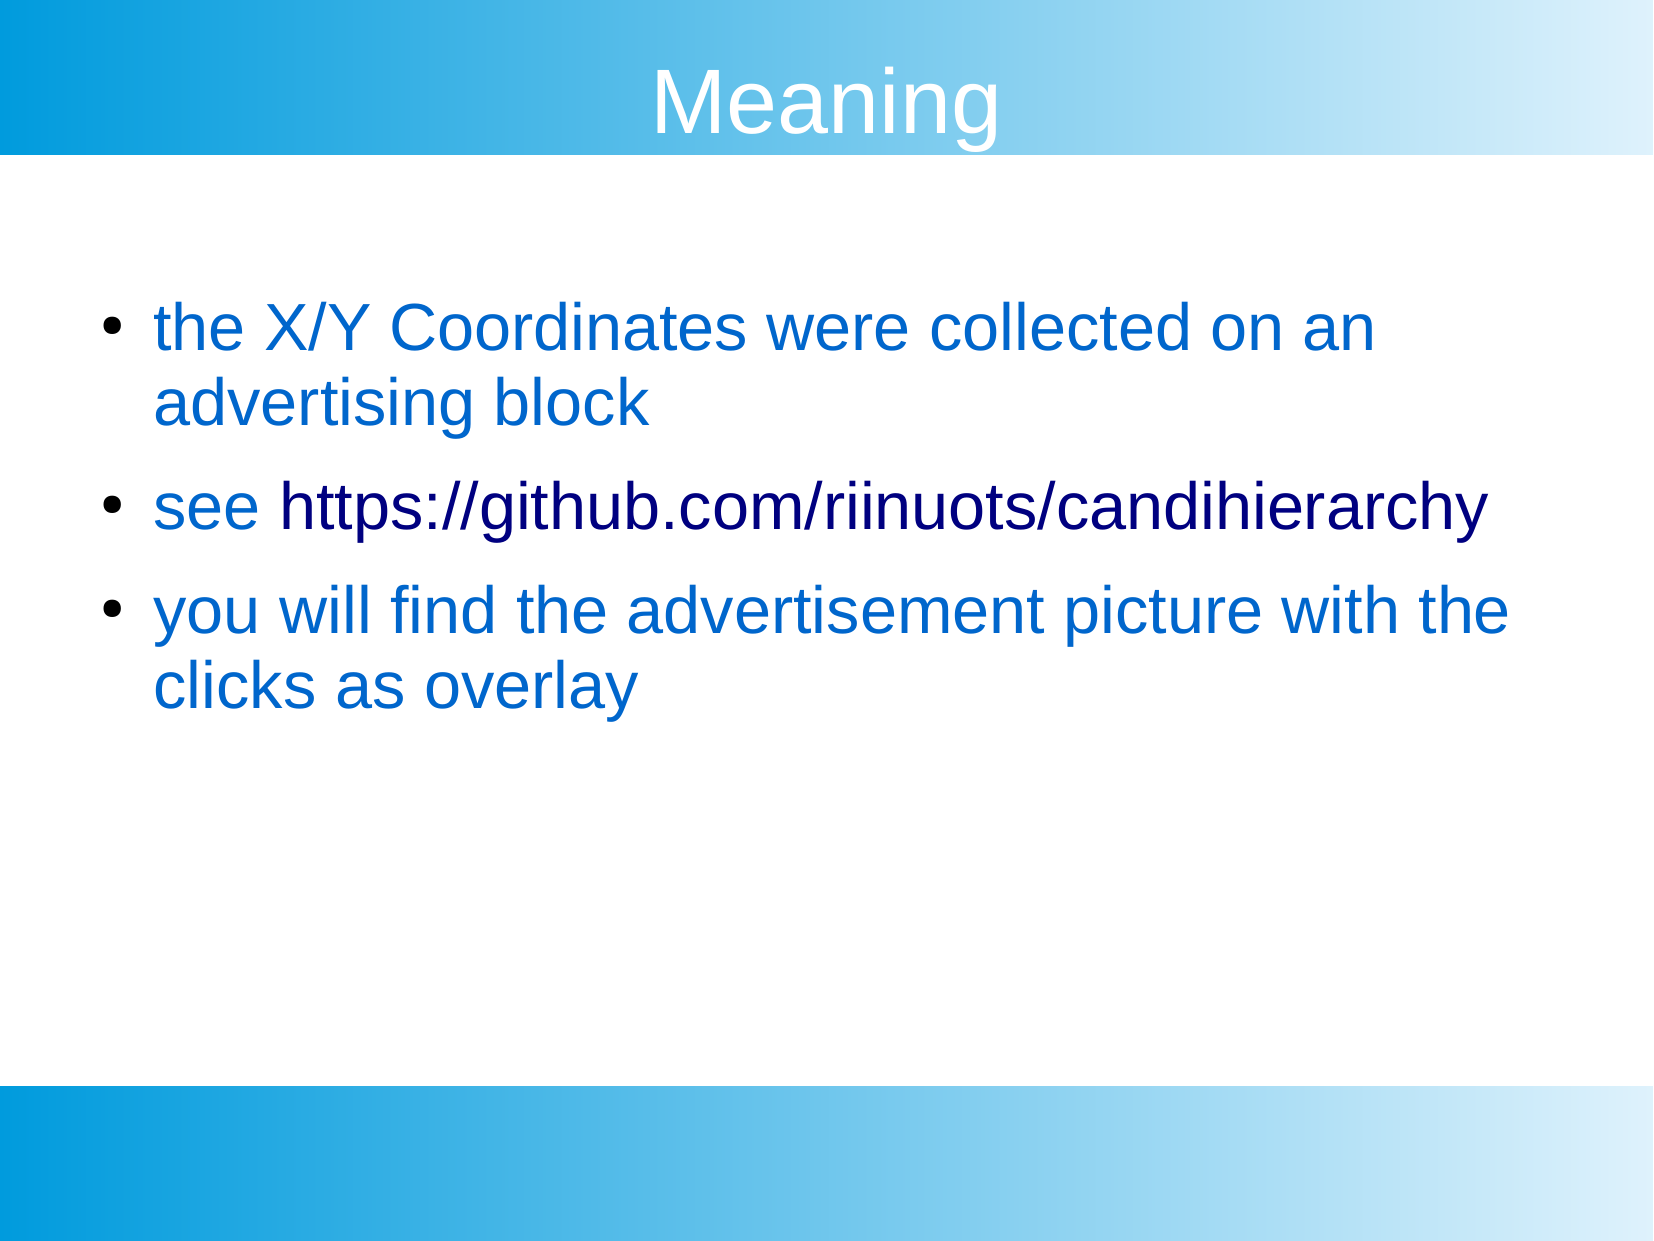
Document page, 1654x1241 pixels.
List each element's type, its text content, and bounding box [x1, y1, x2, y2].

title Meaning [82, 49, 1571, 155]
list the X/Y Coordinates were collected on an advertising block see https://github.com/riinuots/candihierarchy you will find the advertisement picture with the clicks as overlay [82, 290, 1571, 1010]
